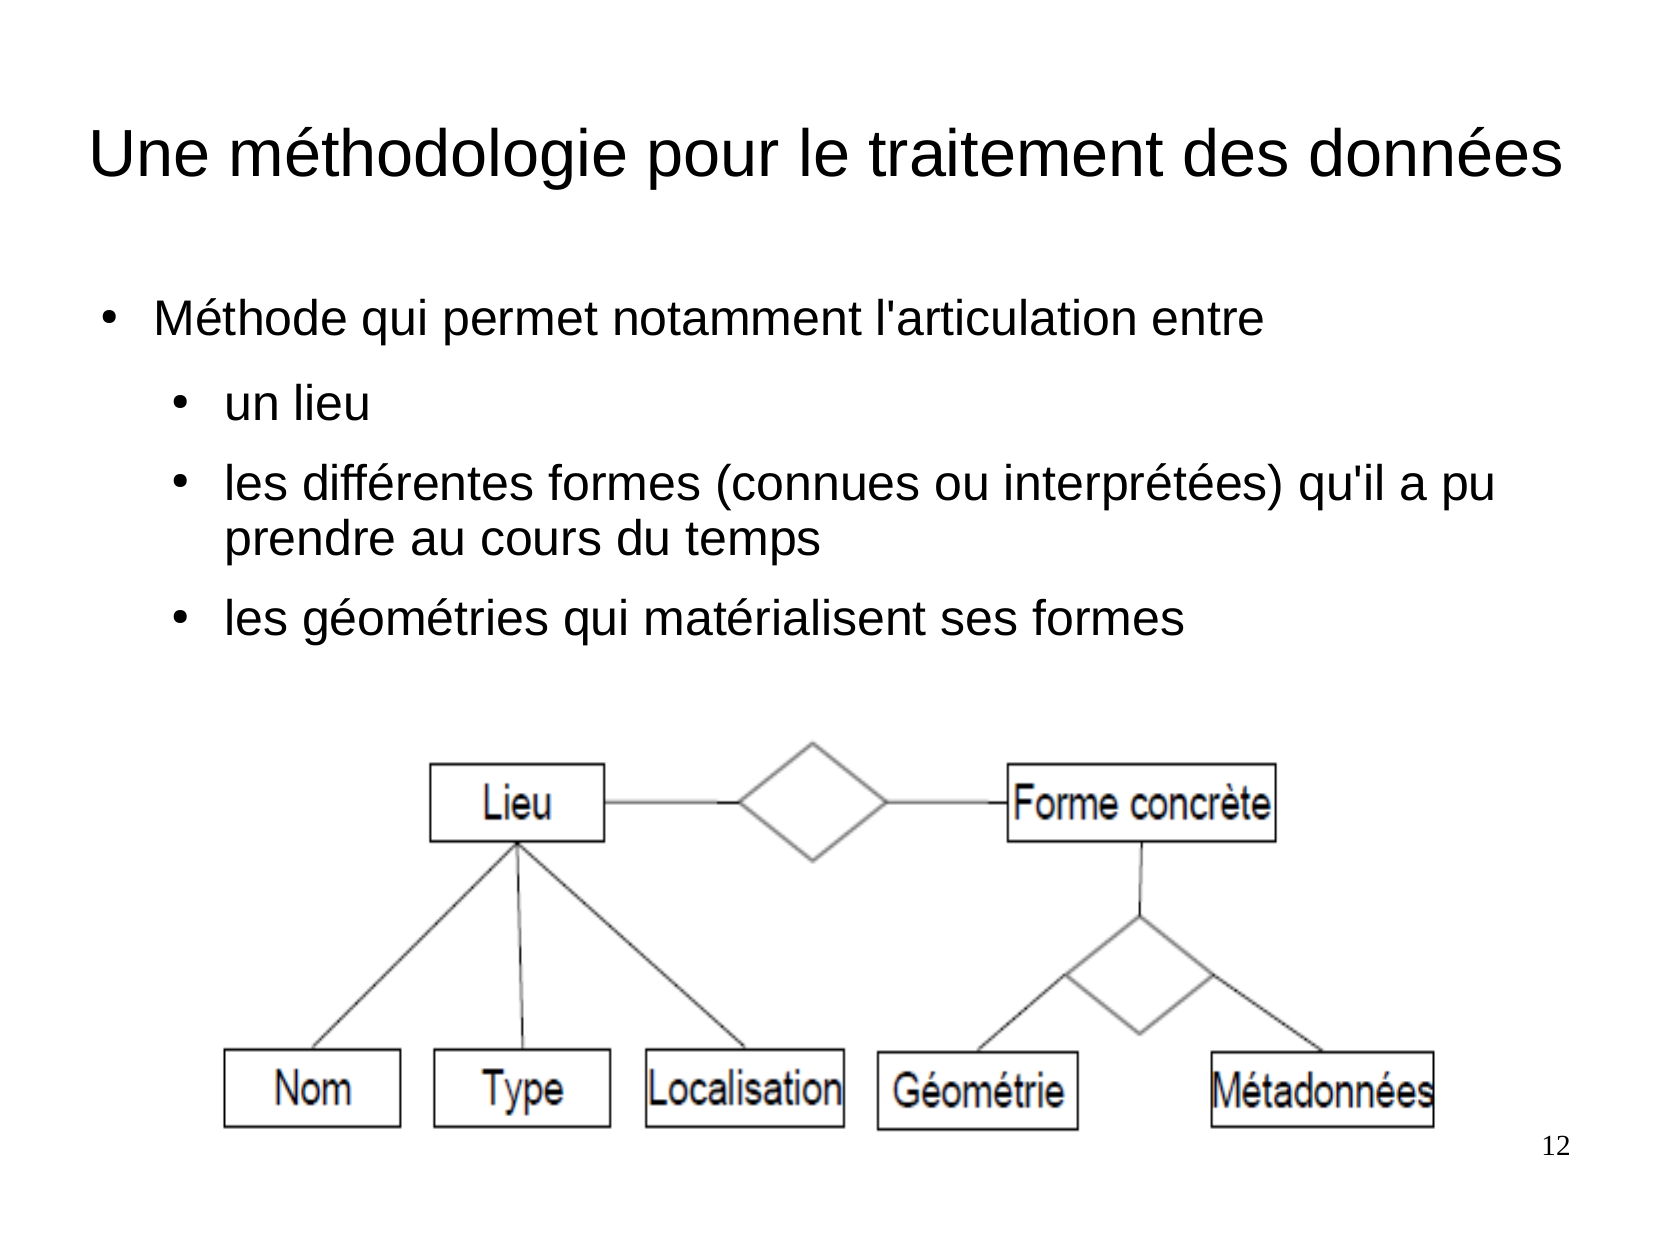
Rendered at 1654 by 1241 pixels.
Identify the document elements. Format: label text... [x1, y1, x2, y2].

list Méthode qui permet notamment l'articulation entre un lieu les différentes formes (connues ou interprétées) qu'il a pu prendre au cours du temps les géométries qui matérialisent ses formes [82, 290, 1571, 1010]
title Une méthodologie pour le traitement des données [82, 49, 1571, 257]
picture [206, 738, 1447, 1152]
